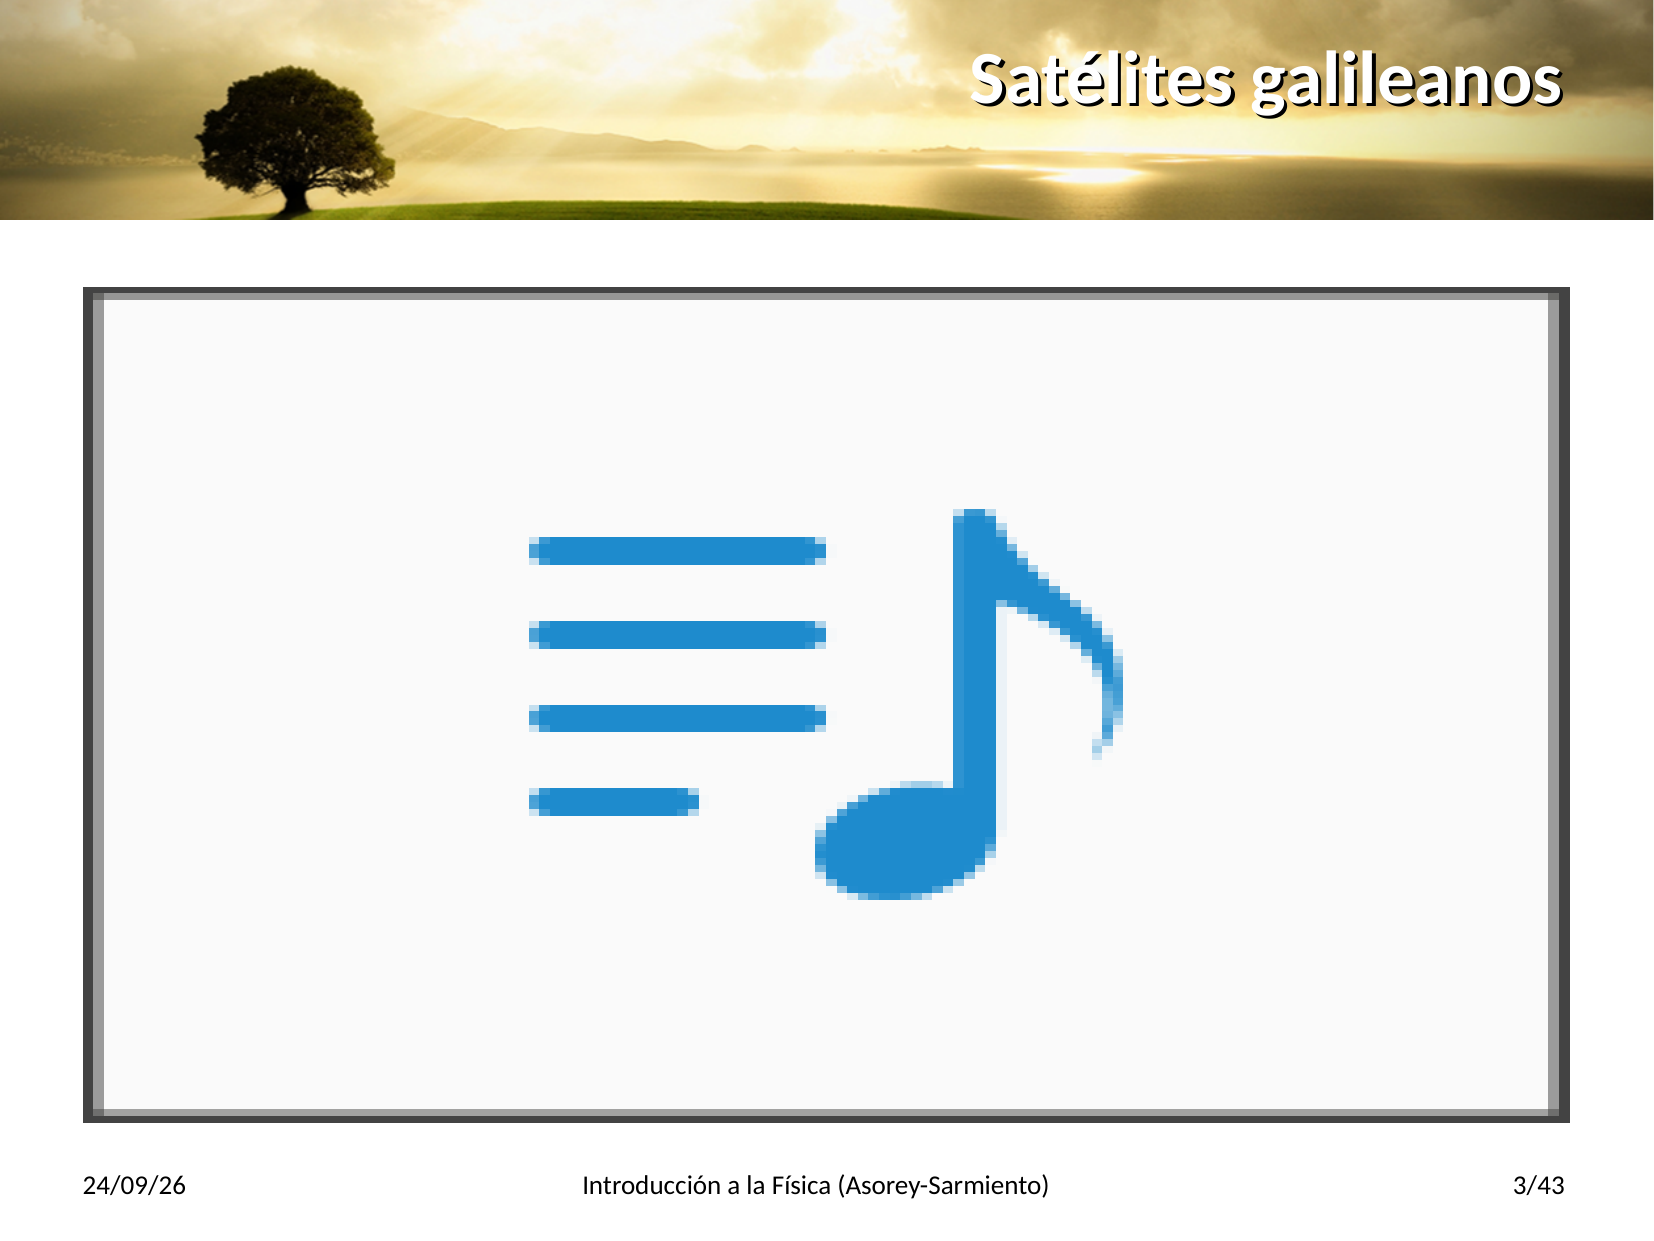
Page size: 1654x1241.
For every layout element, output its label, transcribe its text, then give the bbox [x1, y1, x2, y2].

text_box [82, 286, 1571, 1124]
title Satélites galileanos [75, 19, 1564, 151]
picture [0, 0, 1654, 220]
